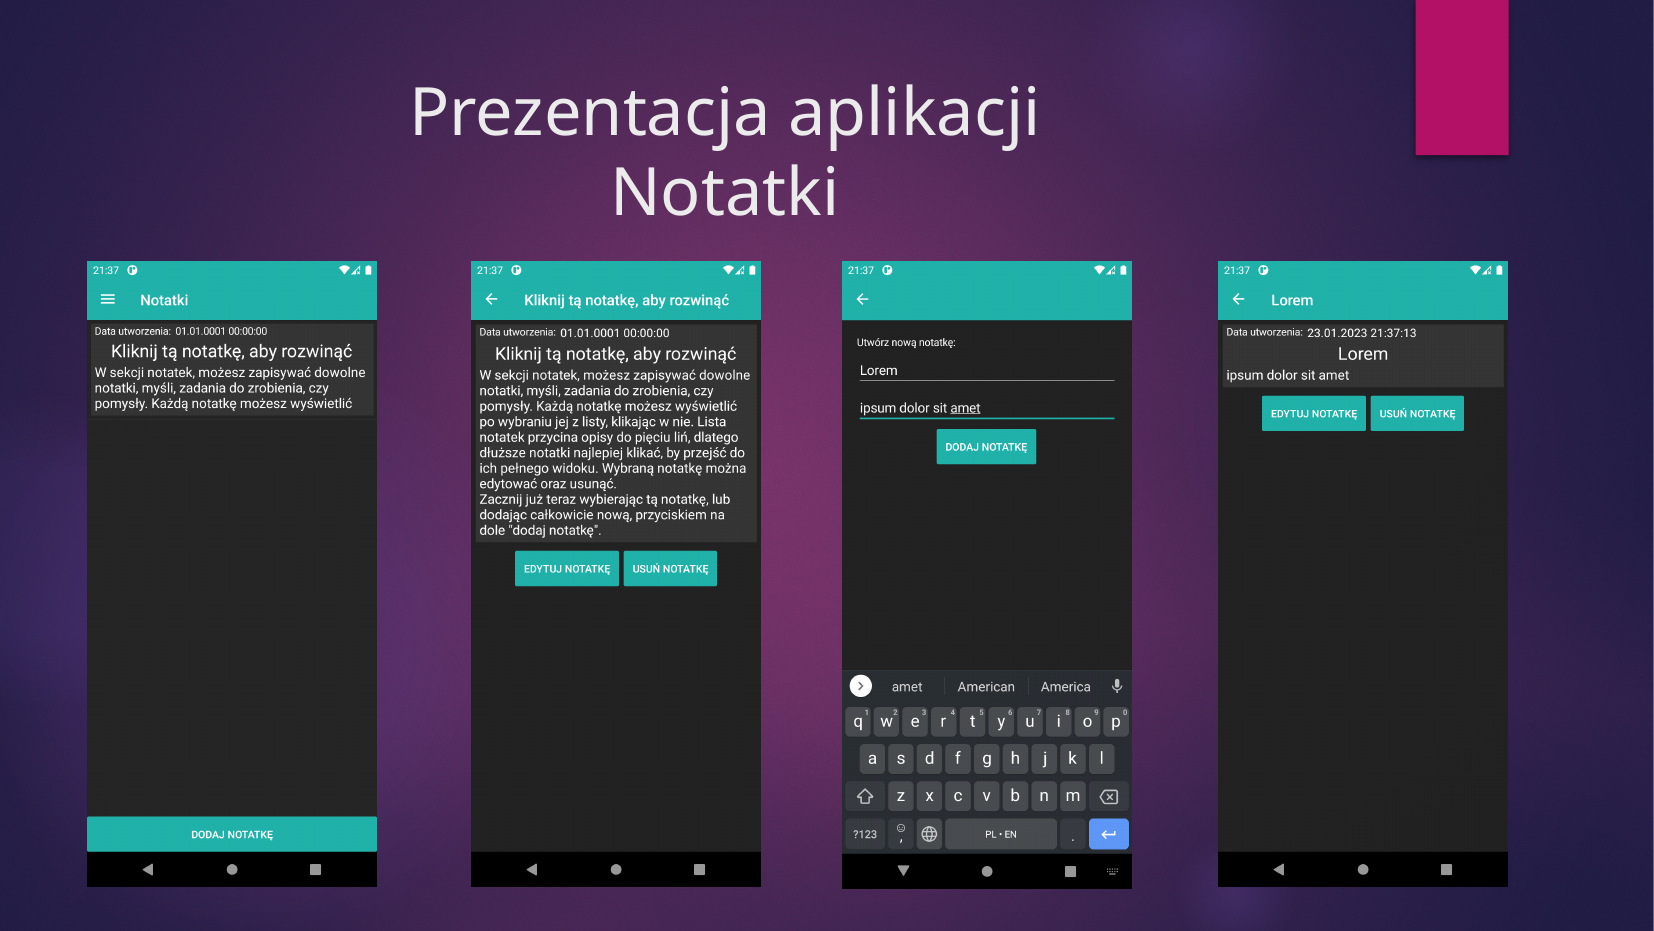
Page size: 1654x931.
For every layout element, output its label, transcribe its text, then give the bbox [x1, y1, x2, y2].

title Prezentacja aplikacji Notatki [87, 61, 1364, 252]
picture [0, 0, 1654, 931]
